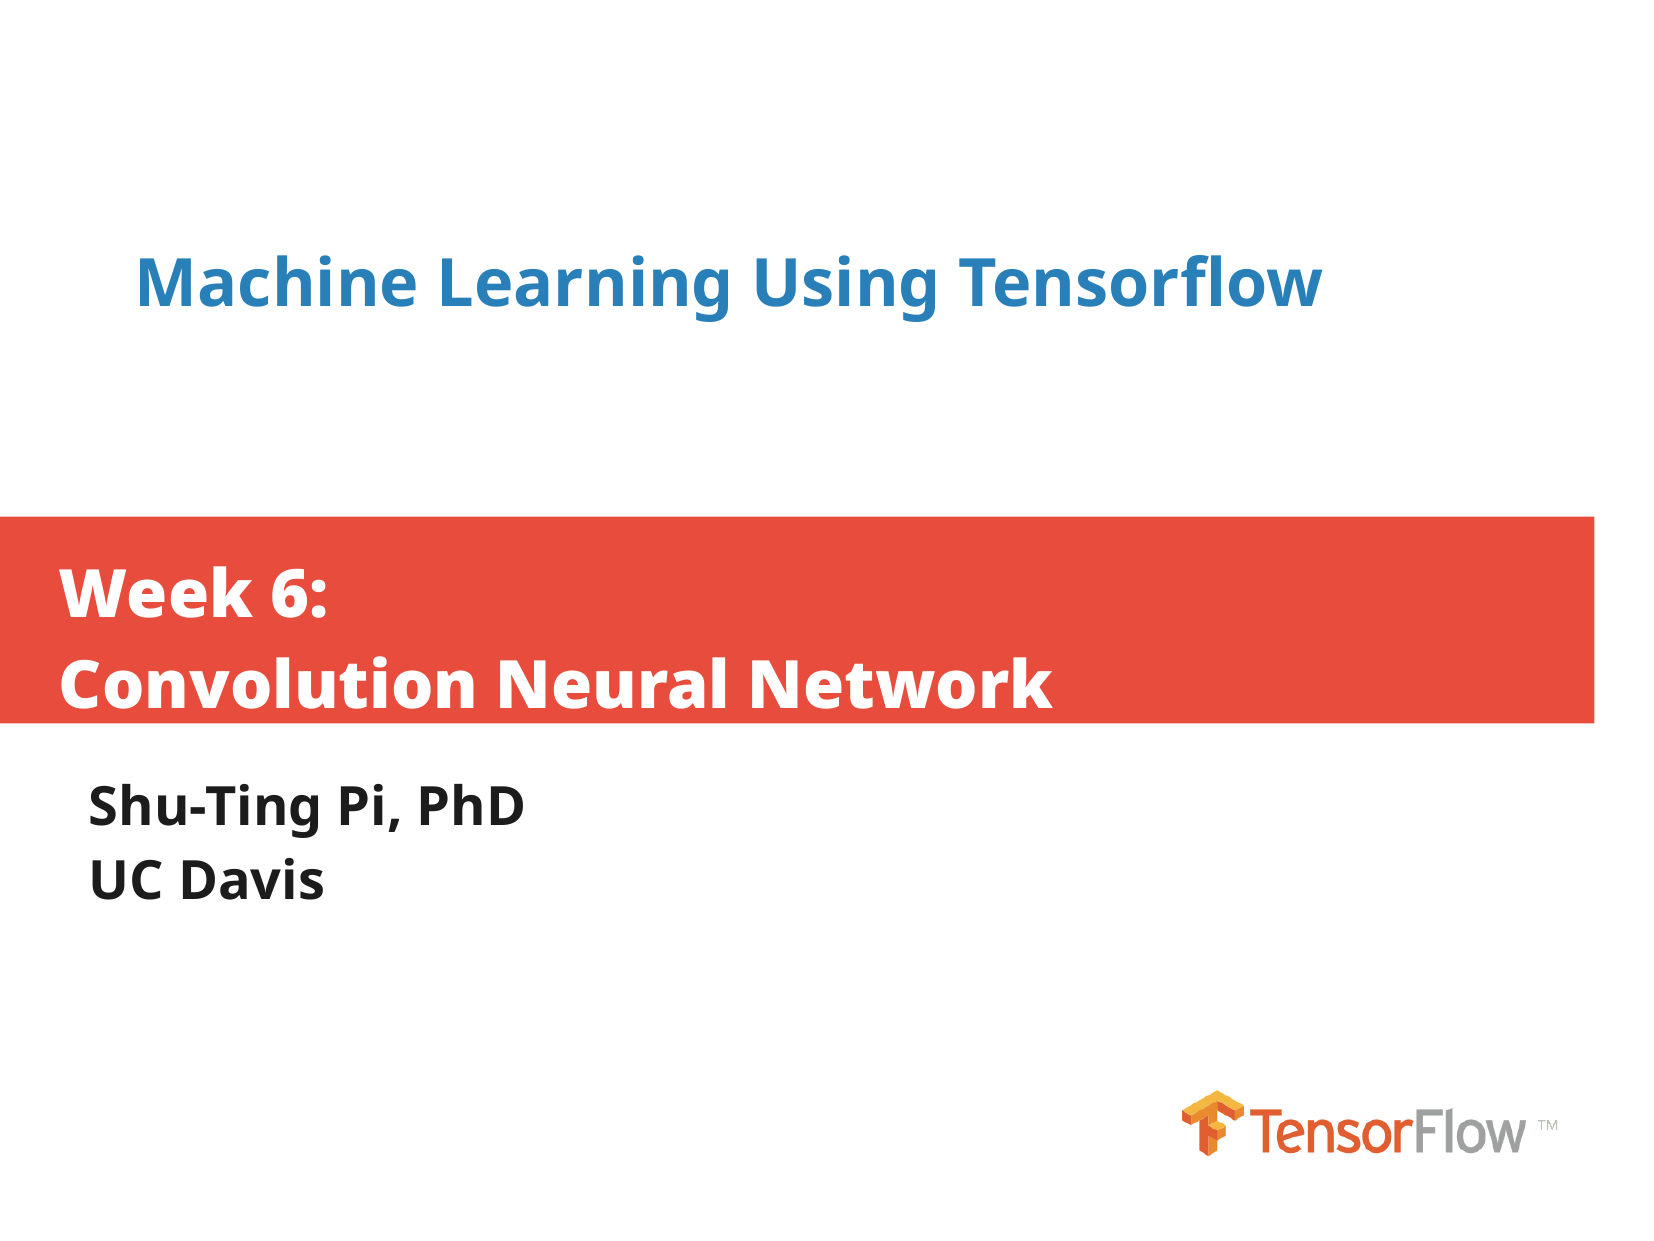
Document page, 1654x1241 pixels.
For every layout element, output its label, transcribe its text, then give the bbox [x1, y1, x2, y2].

subtitle Shu-Ting Pi, PhD UC Davis [88, 767, 1595, 1182]
text_box Machine Learning Using Tensorflow [120, 227, 1483, 337]
picture [1151, 1028, 1586, 1231]
title Week 6: Convolution Neural Network [59, 546, 1595, 694]
